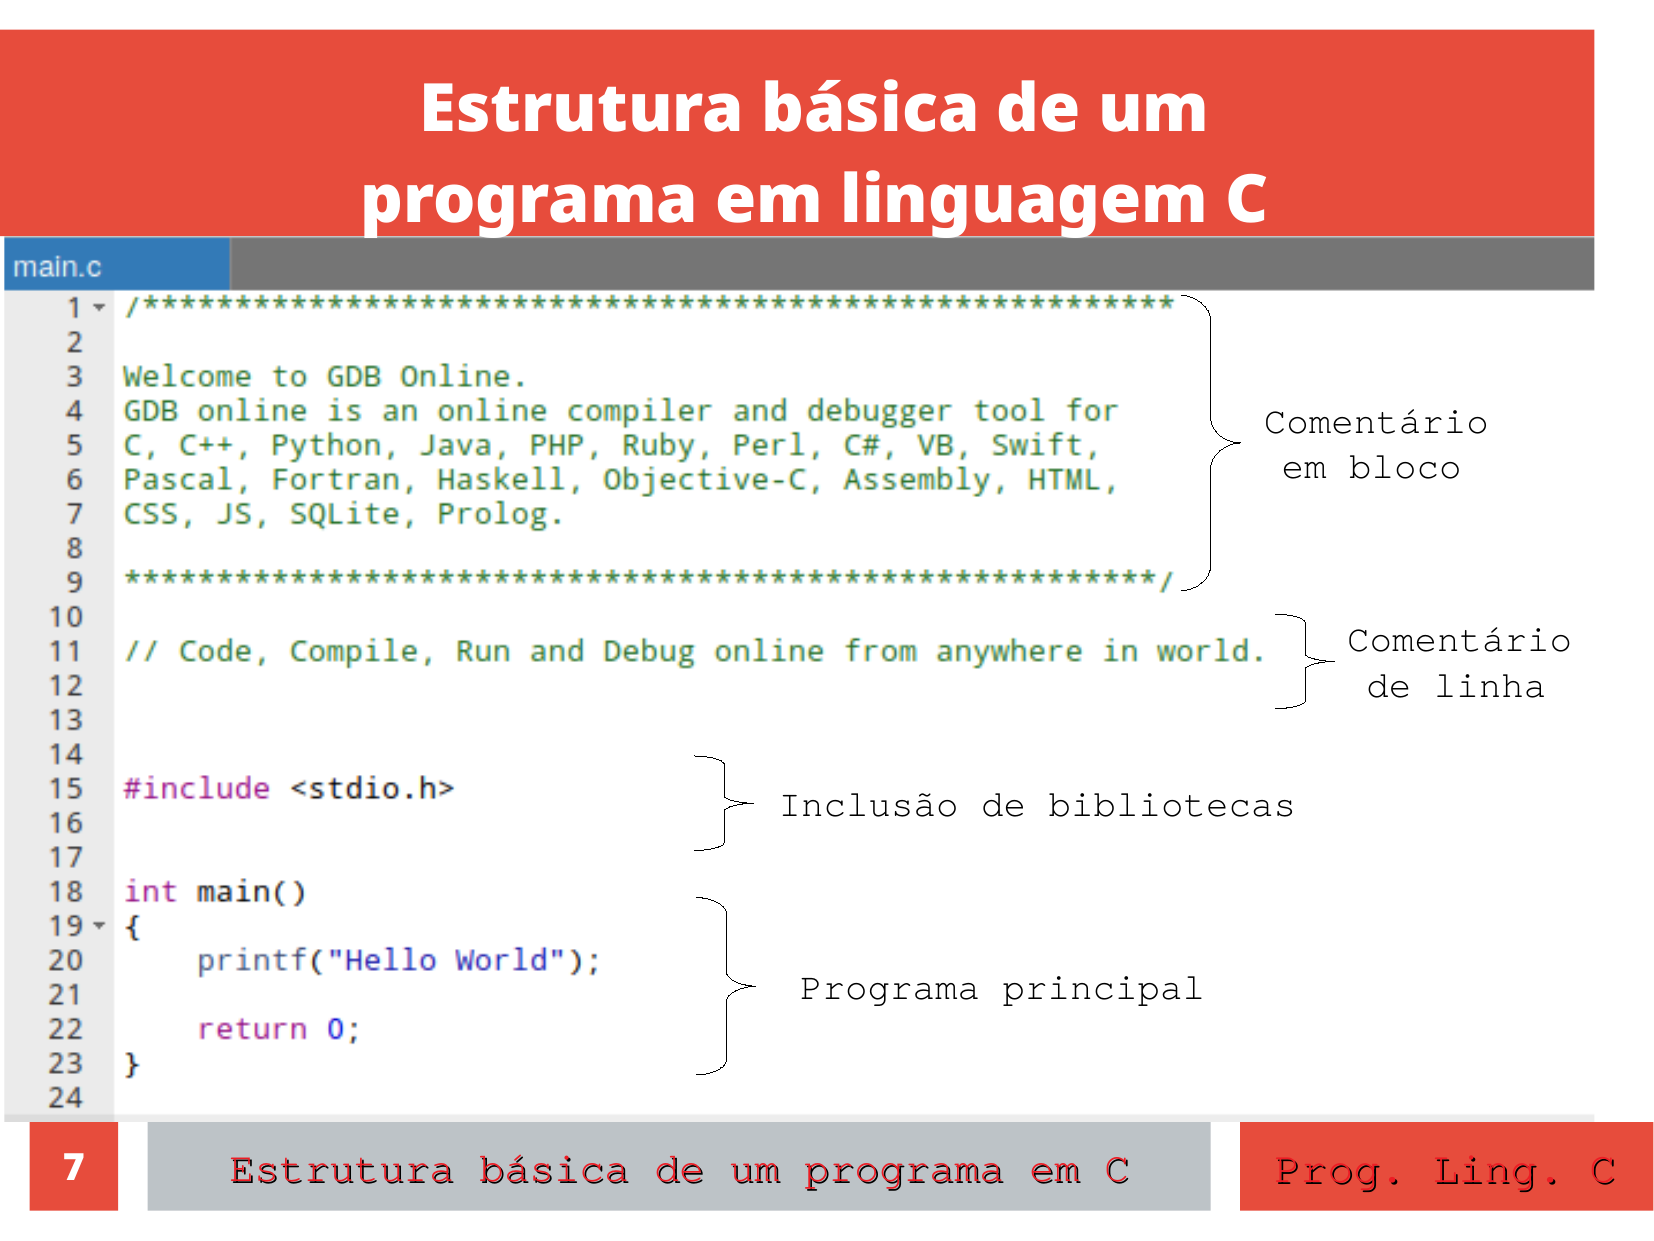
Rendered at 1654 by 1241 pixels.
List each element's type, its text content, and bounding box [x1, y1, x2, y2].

text_box Programa principal [696, 897, 756, 1075]
text_box Comentário de linha [1275, 614, 1335, 709]
title Estrutura básica de um programa em linguagem C [283, 60, 1347, 243]
text_box Inclusão de bibliotecas [694, 755, 754, 851]
text_box Comentário em bloco [1181, 295, 1241, 591]
picture [4, 236, 1595, 1123]
text_box Prog. Ling. C [1233, 1133, 1654, 1202]
text_box Estrutura básica de um programa em C [197, 1133, 1162, 1199]
